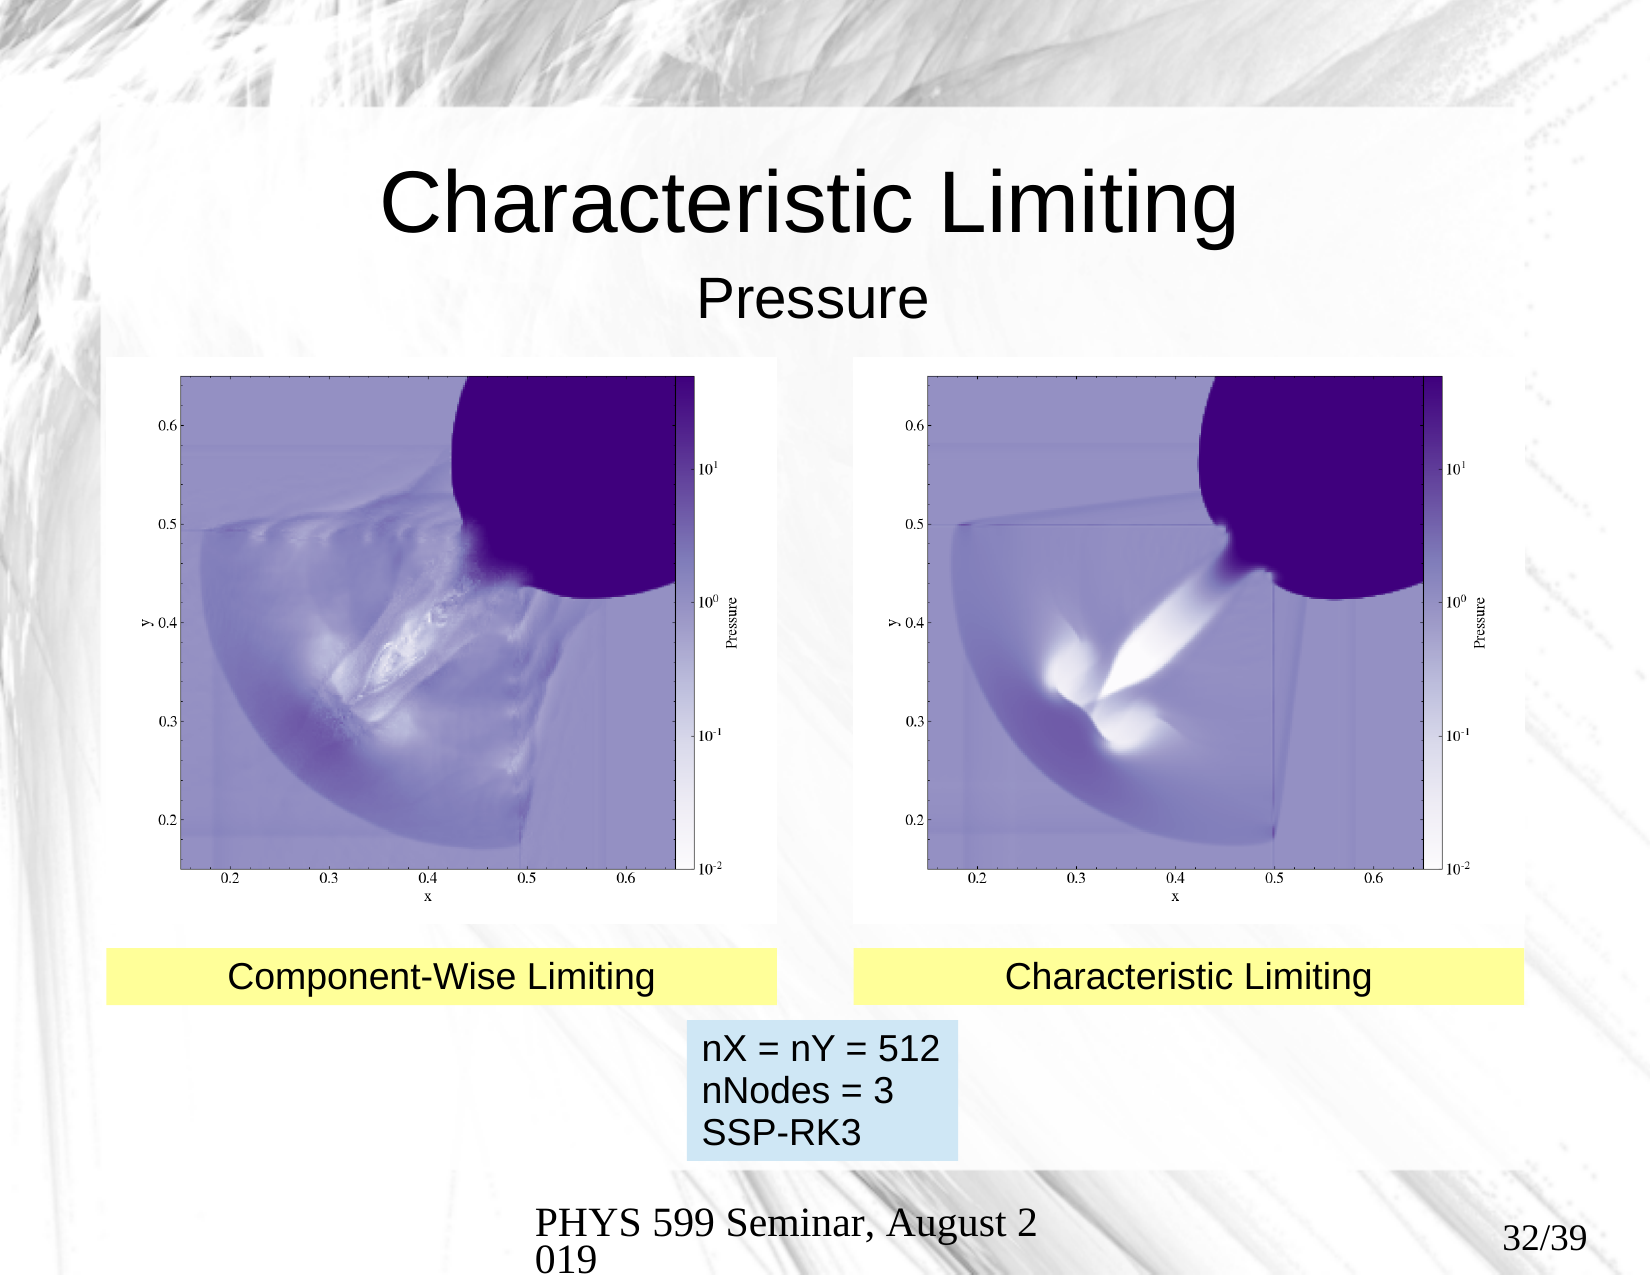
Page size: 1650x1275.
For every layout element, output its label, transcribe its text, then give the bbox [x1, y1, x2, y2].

text_box Pressure [675, 258, 952, 339]
text_box Characteristic Limiting [853, 948, 1525, 1005]
title Characteristic Limiting [117, 115, 1503, 288]
text_box Component-Wise Limiting [106, 948, 777, 1006]
text_box nX = nY = 512 nNodes = 3 SSP-RK3 [686, 1020, 959, 1161]
picture [0, 0, 1650, 1275]
